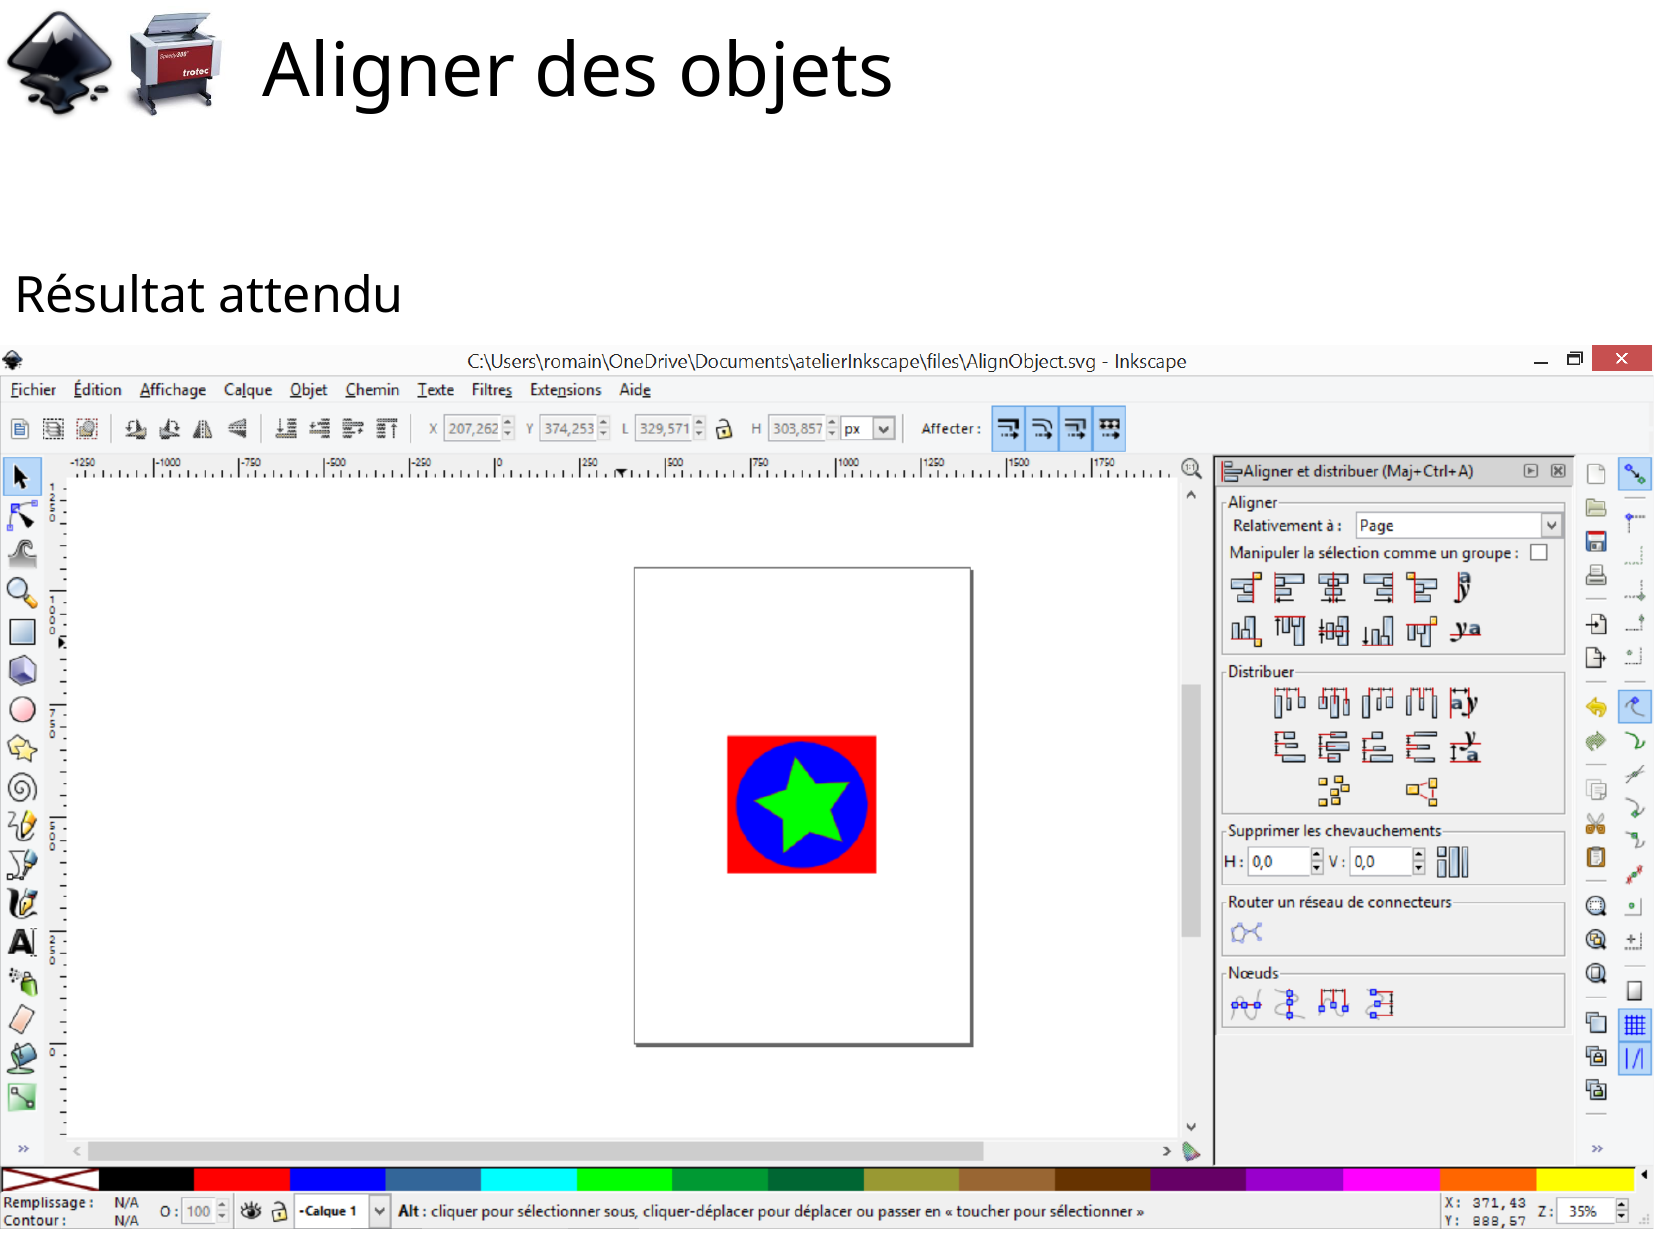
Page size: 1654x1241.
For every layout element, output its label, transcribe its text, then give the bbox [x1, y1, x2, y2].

picture [0, 5, 233, 125]
picture [0, 345, 1654, 1229]
text_box Résultat attendu [0, 252, 603, 331]
text_box Aligner des objets [248, 9, 786, 120]
